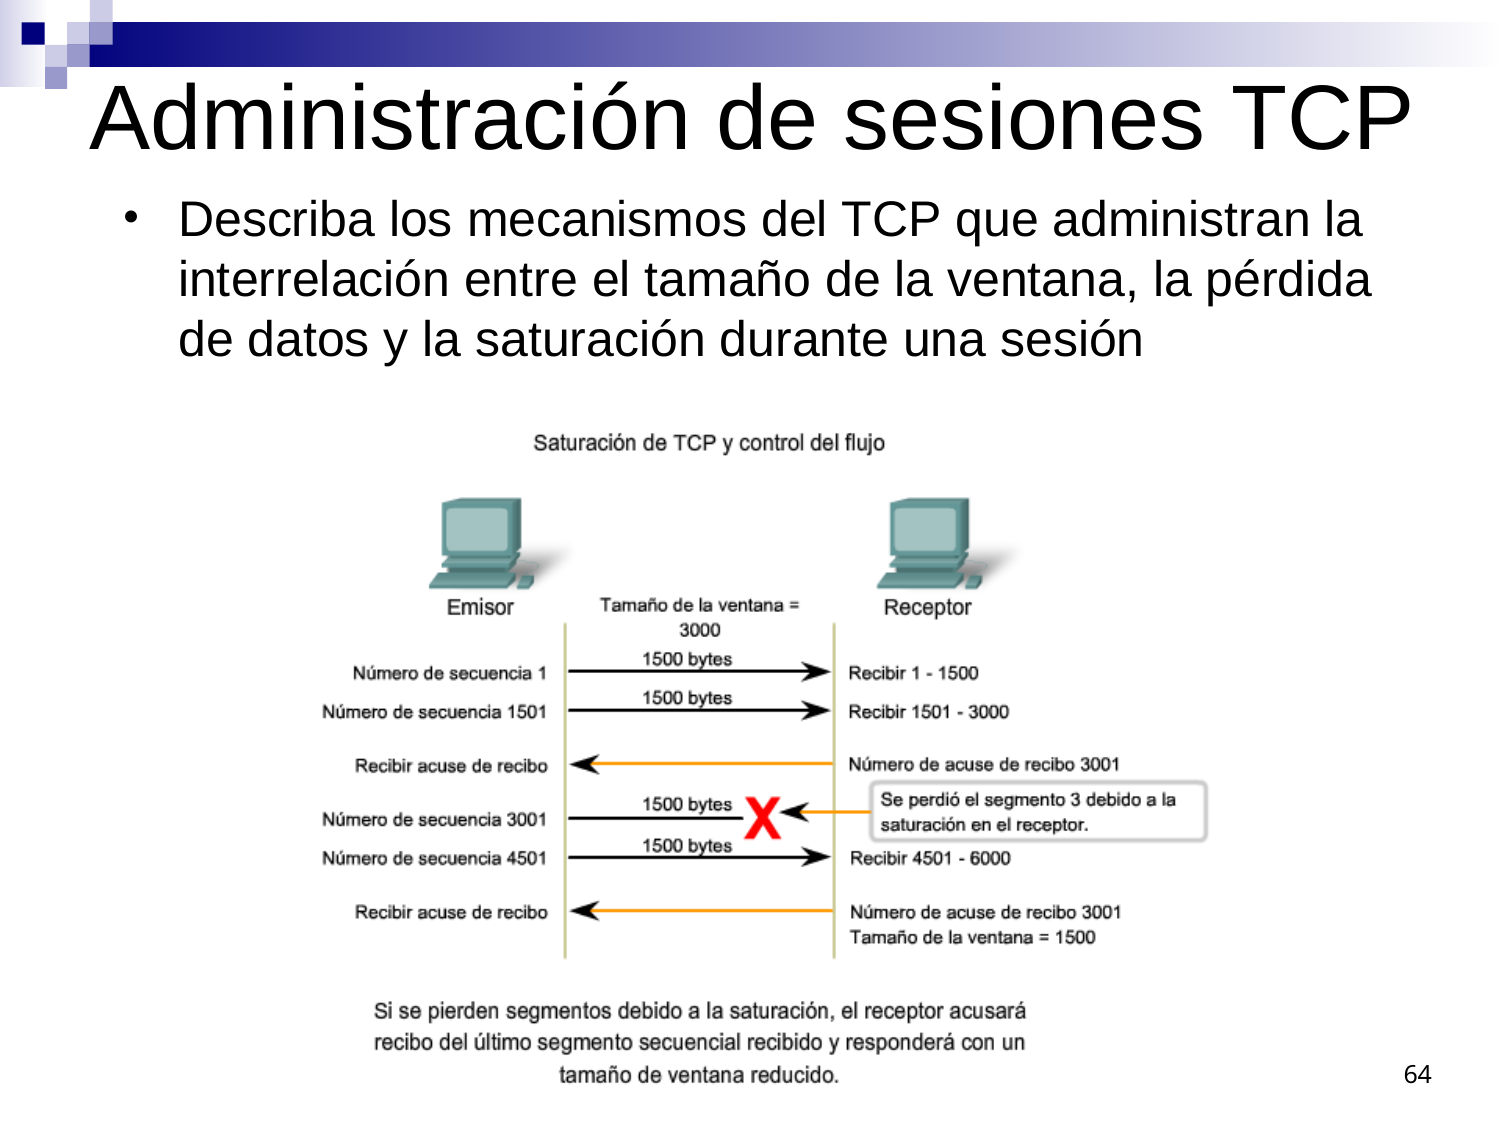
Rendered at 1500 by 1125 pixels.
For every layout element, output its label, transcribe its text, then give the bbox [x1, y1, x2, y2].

text_box Describa los mecanismos del TCP que administran la interrelación entre el tamaño de la ventana, la pérdida de datos y la saturación durante una sesión [107, 178, 1411, 1012]
text_box <número> [1074, 1025, 1447, 1101]
picture [273, 421, 1227, 1094]
text_box Administración de sesiones TCP [75, 0, 1500, 231]
